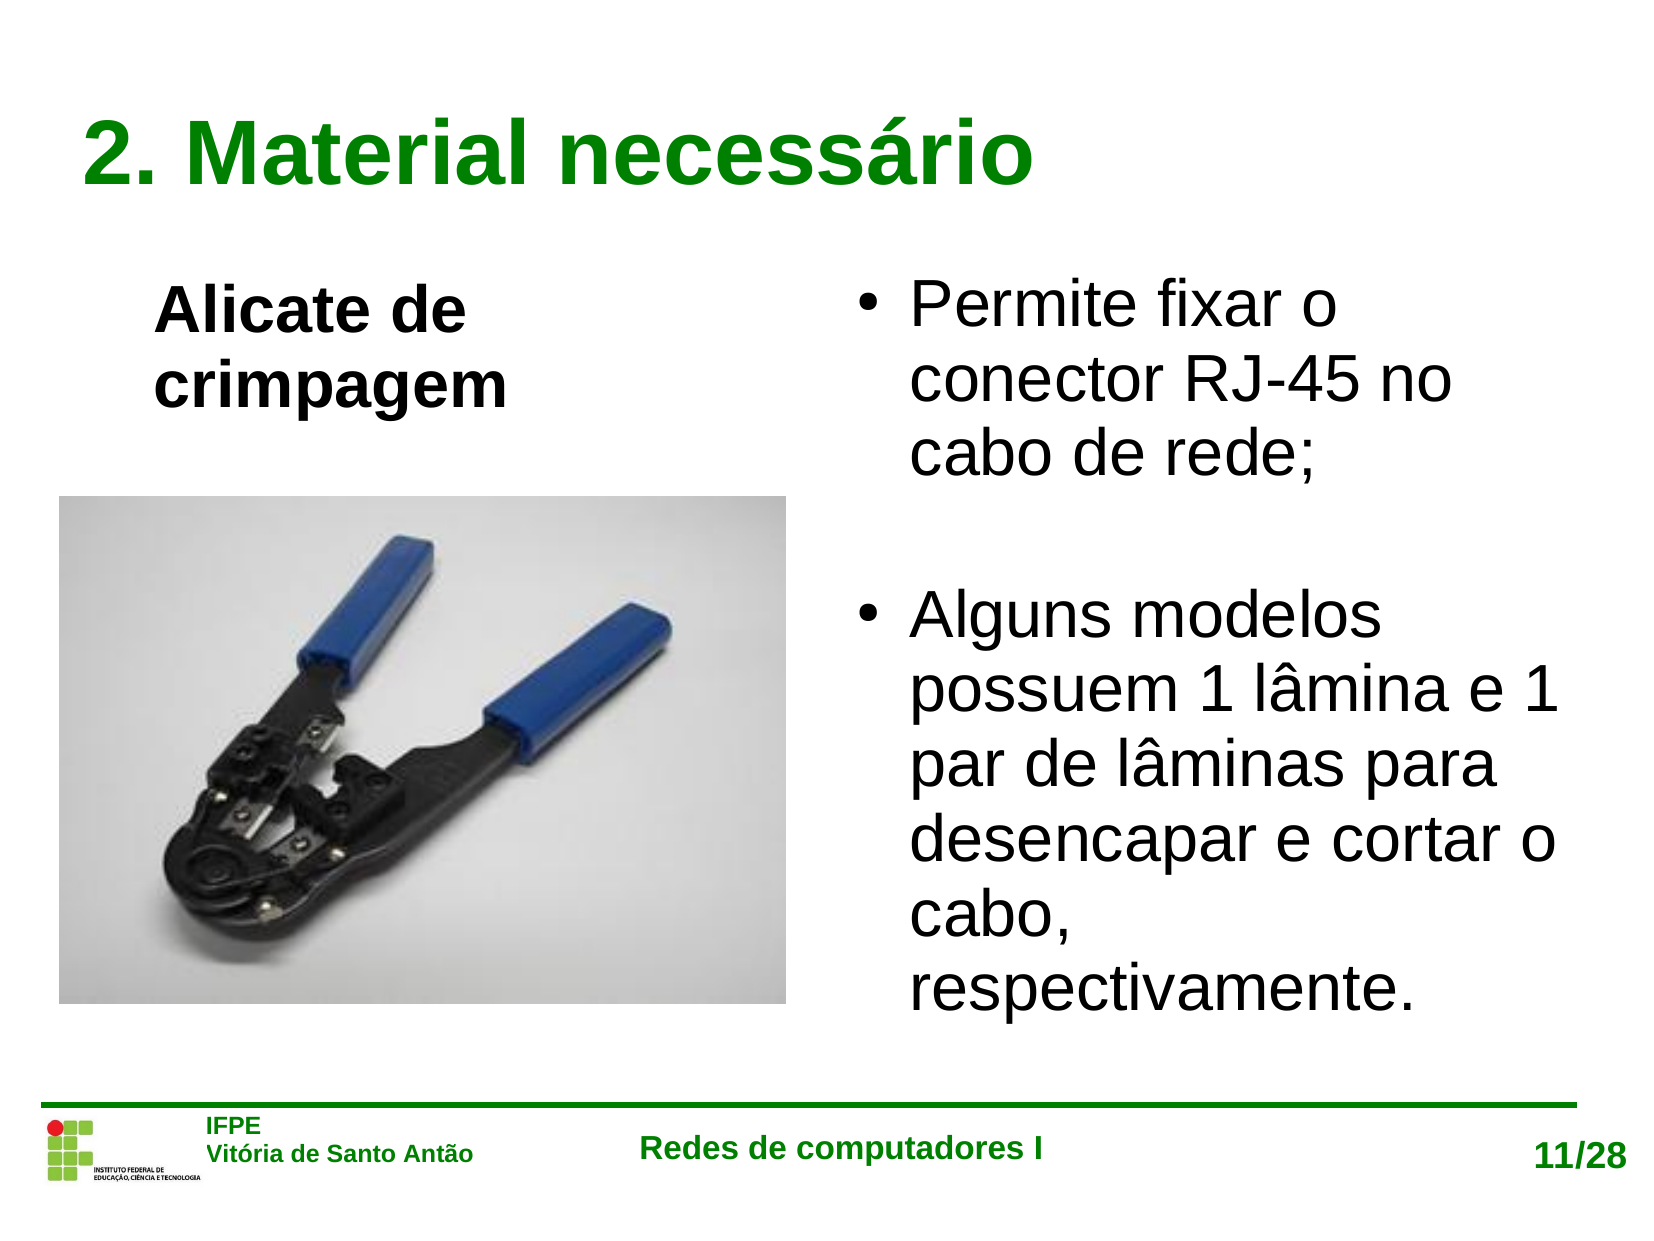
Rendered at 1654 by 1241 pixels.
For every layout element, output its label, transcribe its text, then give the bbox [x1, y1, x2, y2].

picture [39, 1111, 207, 1191]
picture [59, 496, 786, 1004]
list Alicate de crimpagem [82, 272, 809, 663]
title 2. Material necessário [82, 49, 1571, 257]
list Permite fixar o conector RJ-45 no cabo de rede; Alguns modelos possuem 1 lâmina e 1 par de lâminas para desencapar e cortar o cabo, respectivamente. [838, 265, 1565, 1026]
